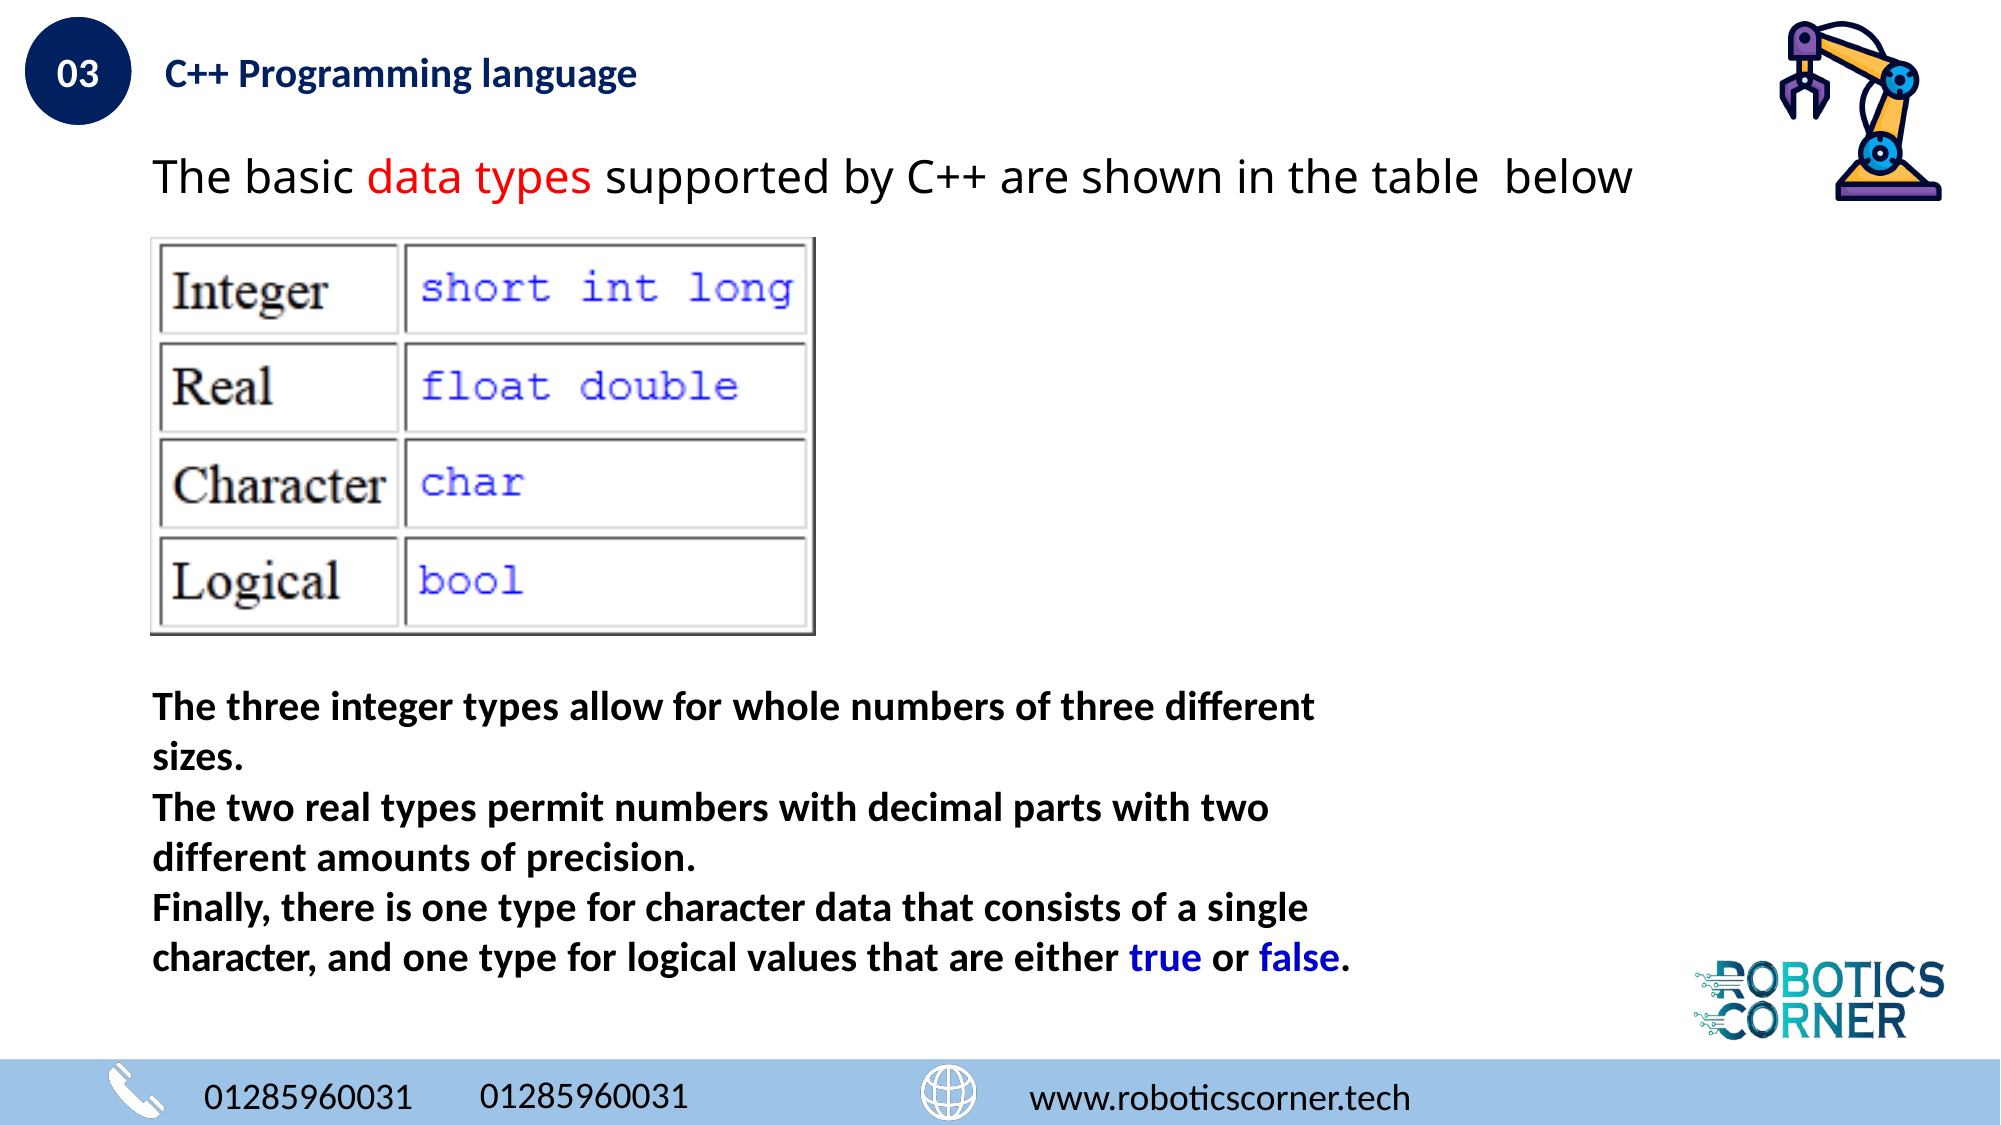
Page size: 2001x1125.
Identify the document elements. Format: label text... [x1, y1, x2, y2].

text_box 01285960031 [465, 1063, 811, 1124]
picture [915, 1059, 981, 1125]
picture [1771, 21, 1950, 201]
text_box The three integer types allow for whole numbers of three different sizes. The two real types permit numbers with decimal parts with two different amounts of precision. Finally, there is one type for character data that consists of a single character, and one type for logical values that are either true or false. [150, 676, 1472, 980]
text_box [0, 1059, 915, 1125]
text_box 01285960031 [189, 1064, 495, 1125]
picture [1680, 859, 1953, 1059]
picture [103, 1057, 170, 1124]
picture [150, 237, 816, 636]
text_box [981, 1059, 2000, 1125]
title The basic data types supported by C++ are shown in the table below [150, 78, 1816, 269]
text_box 03 [22, 14, 134, 128]
text_box www.roboticscorner.tech [1014, 1065, 1531, 1125]
text_box C++ Programming language [150, 38, 697, 103]
